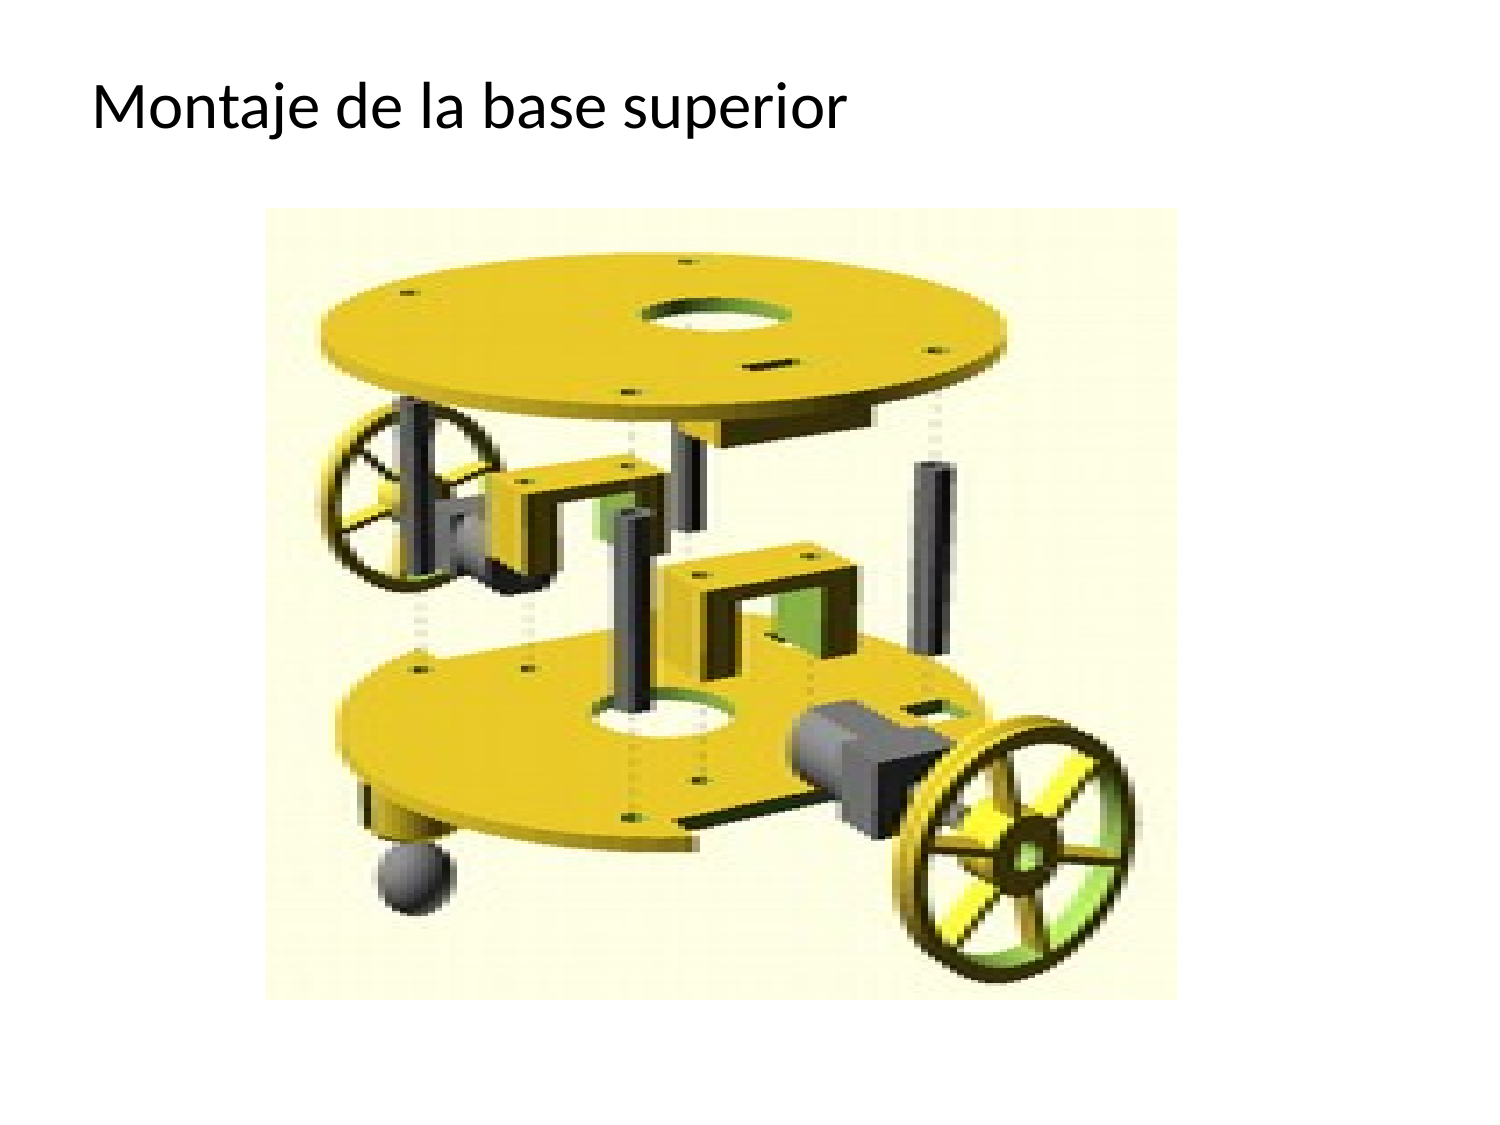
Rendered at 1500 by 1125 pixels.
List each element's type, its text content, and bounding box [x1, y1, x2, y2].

list Montaje de la base superior [76, 54, 1427, 161]
picture [265, 208, 1178, 1000]
